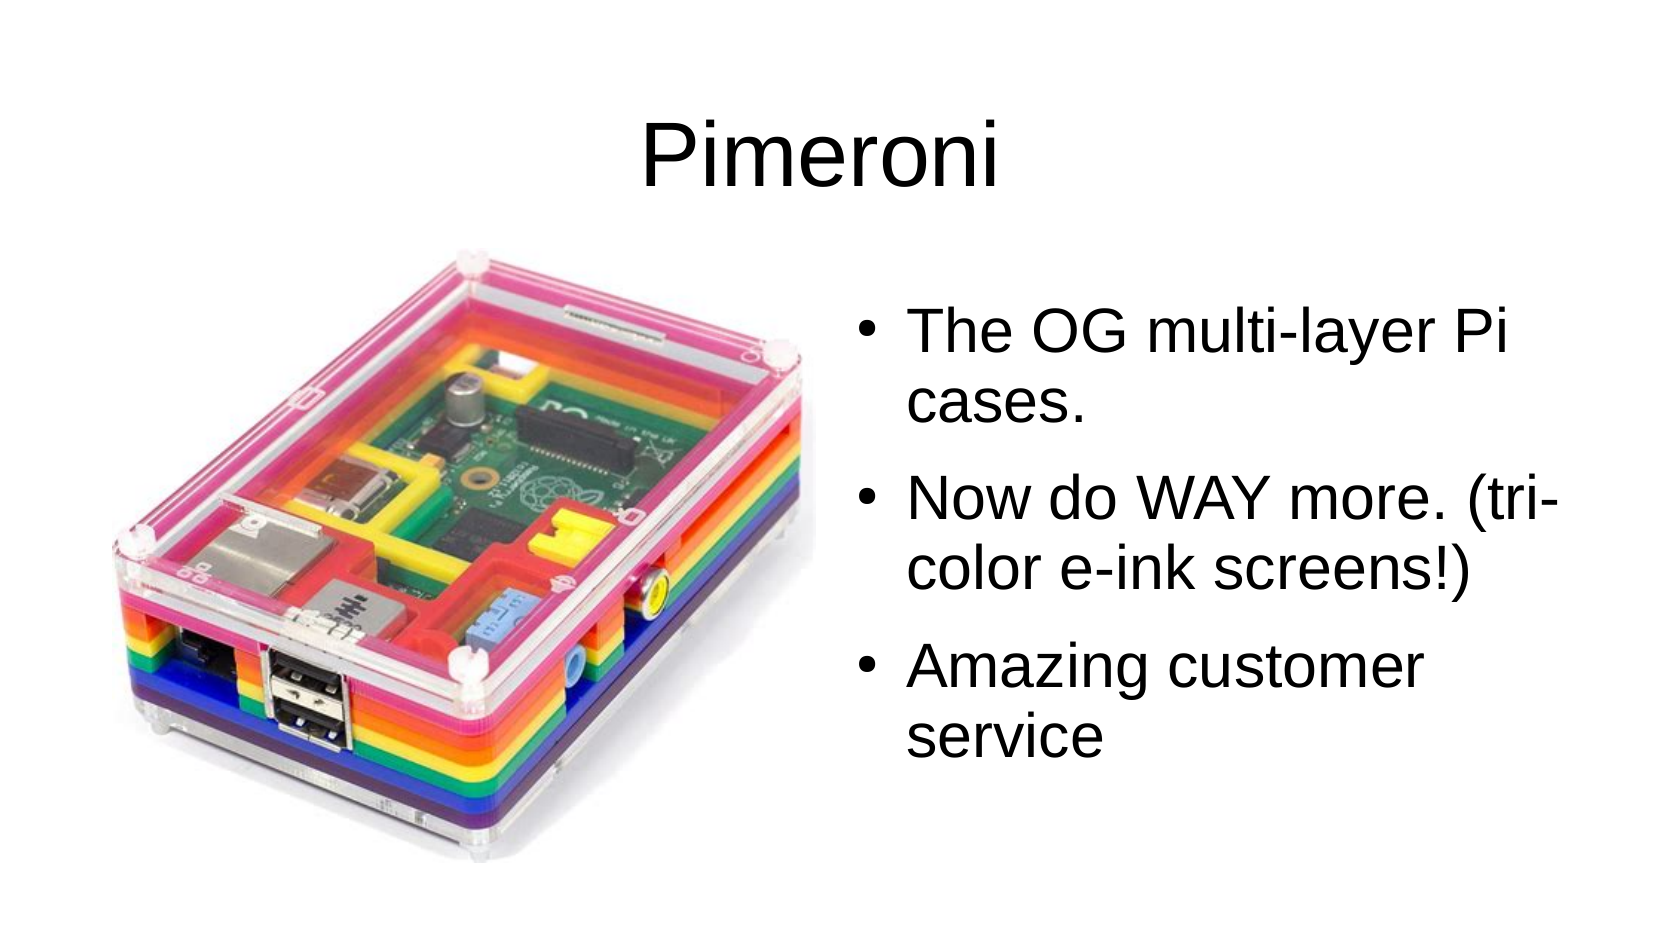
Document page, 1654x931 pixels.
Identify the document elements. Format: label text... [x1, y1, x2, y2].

list The OG multi-layer Pi cases. Now do WAY more. (tri-color e-ink screens!) Amazing customer service [839, 295, 1566, 835]
picture [112, 248, 816, 863]
title Pimeroni [76, 76, 1565, 233]
